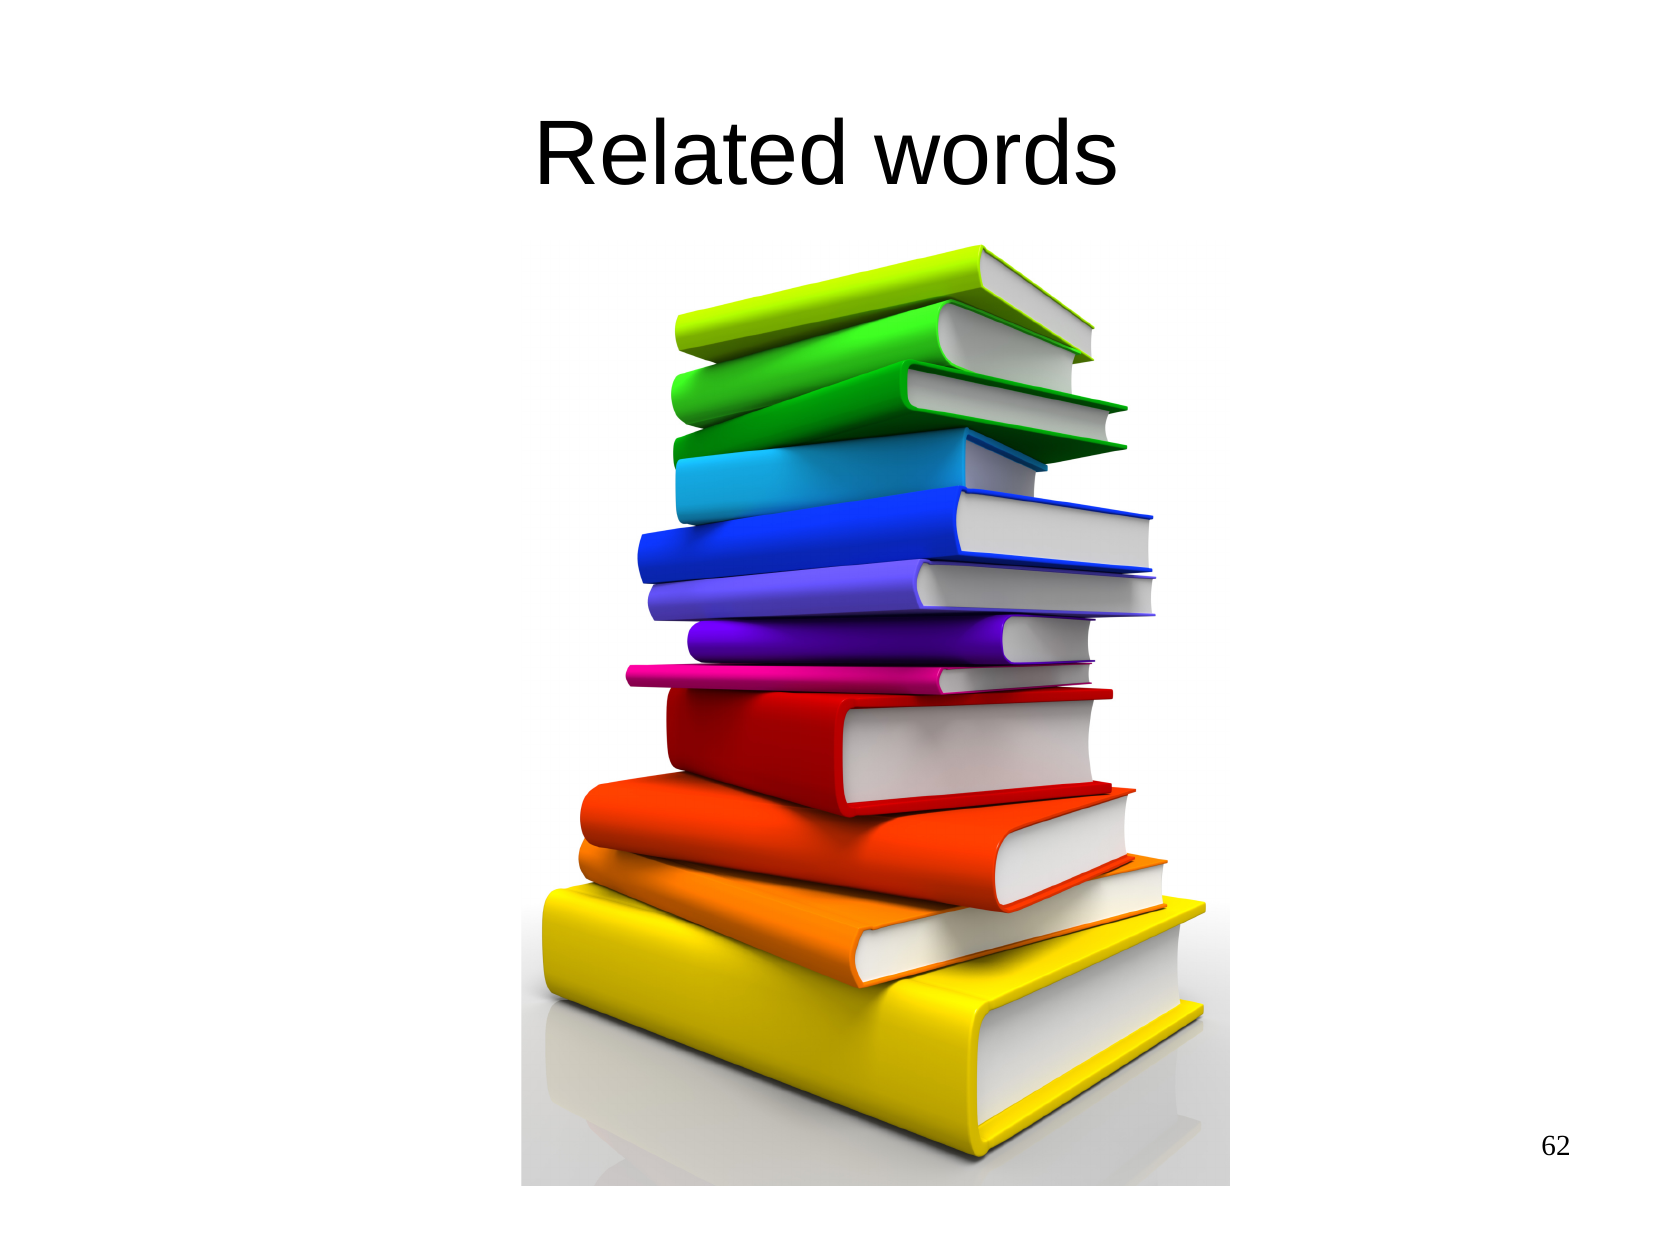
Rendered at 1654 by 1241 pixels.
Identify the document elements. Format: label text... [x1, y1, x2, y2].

title Related words [82, 49, 1571, 257]
picture [521, 240, 1231, 1186]
